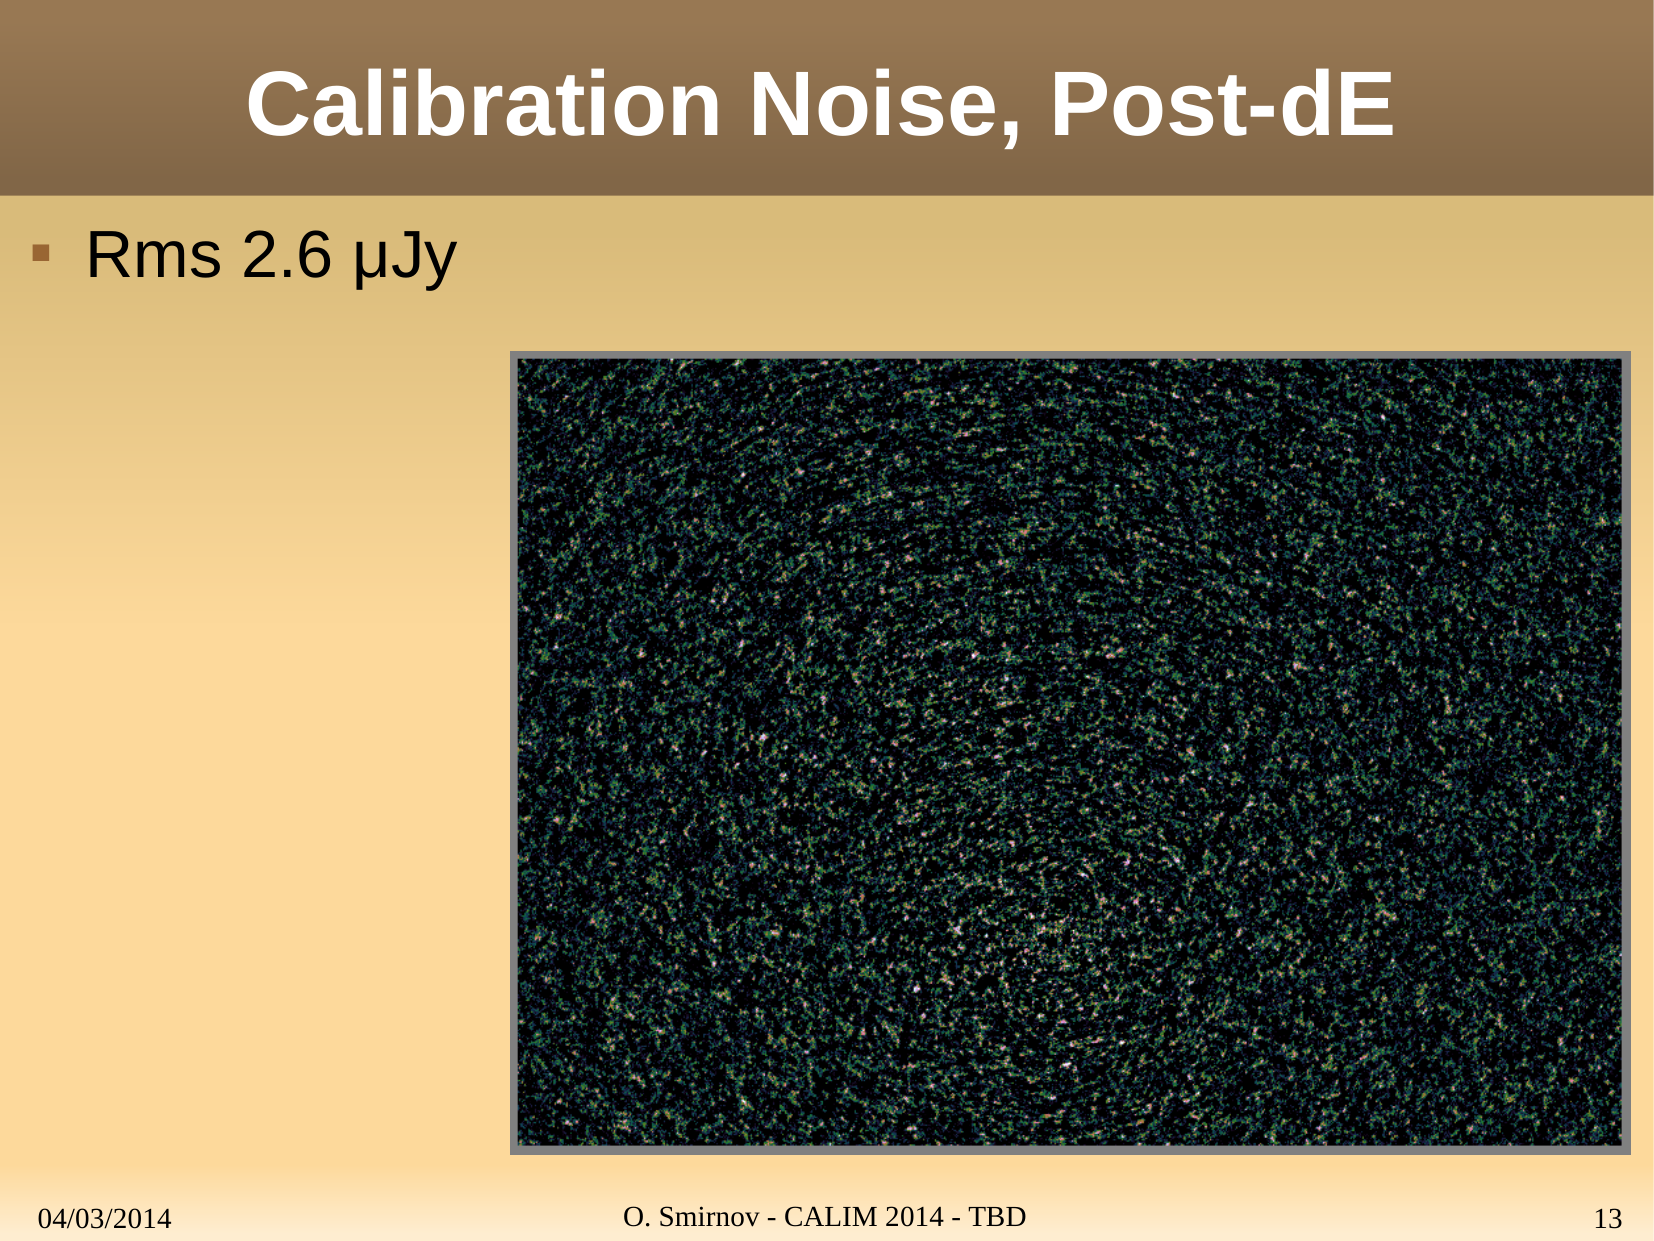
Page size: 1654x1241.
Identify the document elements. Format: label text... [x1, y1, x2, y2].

title Calibration Noise, Post-dE [76, 0, 1565, 208]
list Rms 2.6 μJy [15, 216, 1504, 1036]
picture [0, 0, 1654, 1241]
